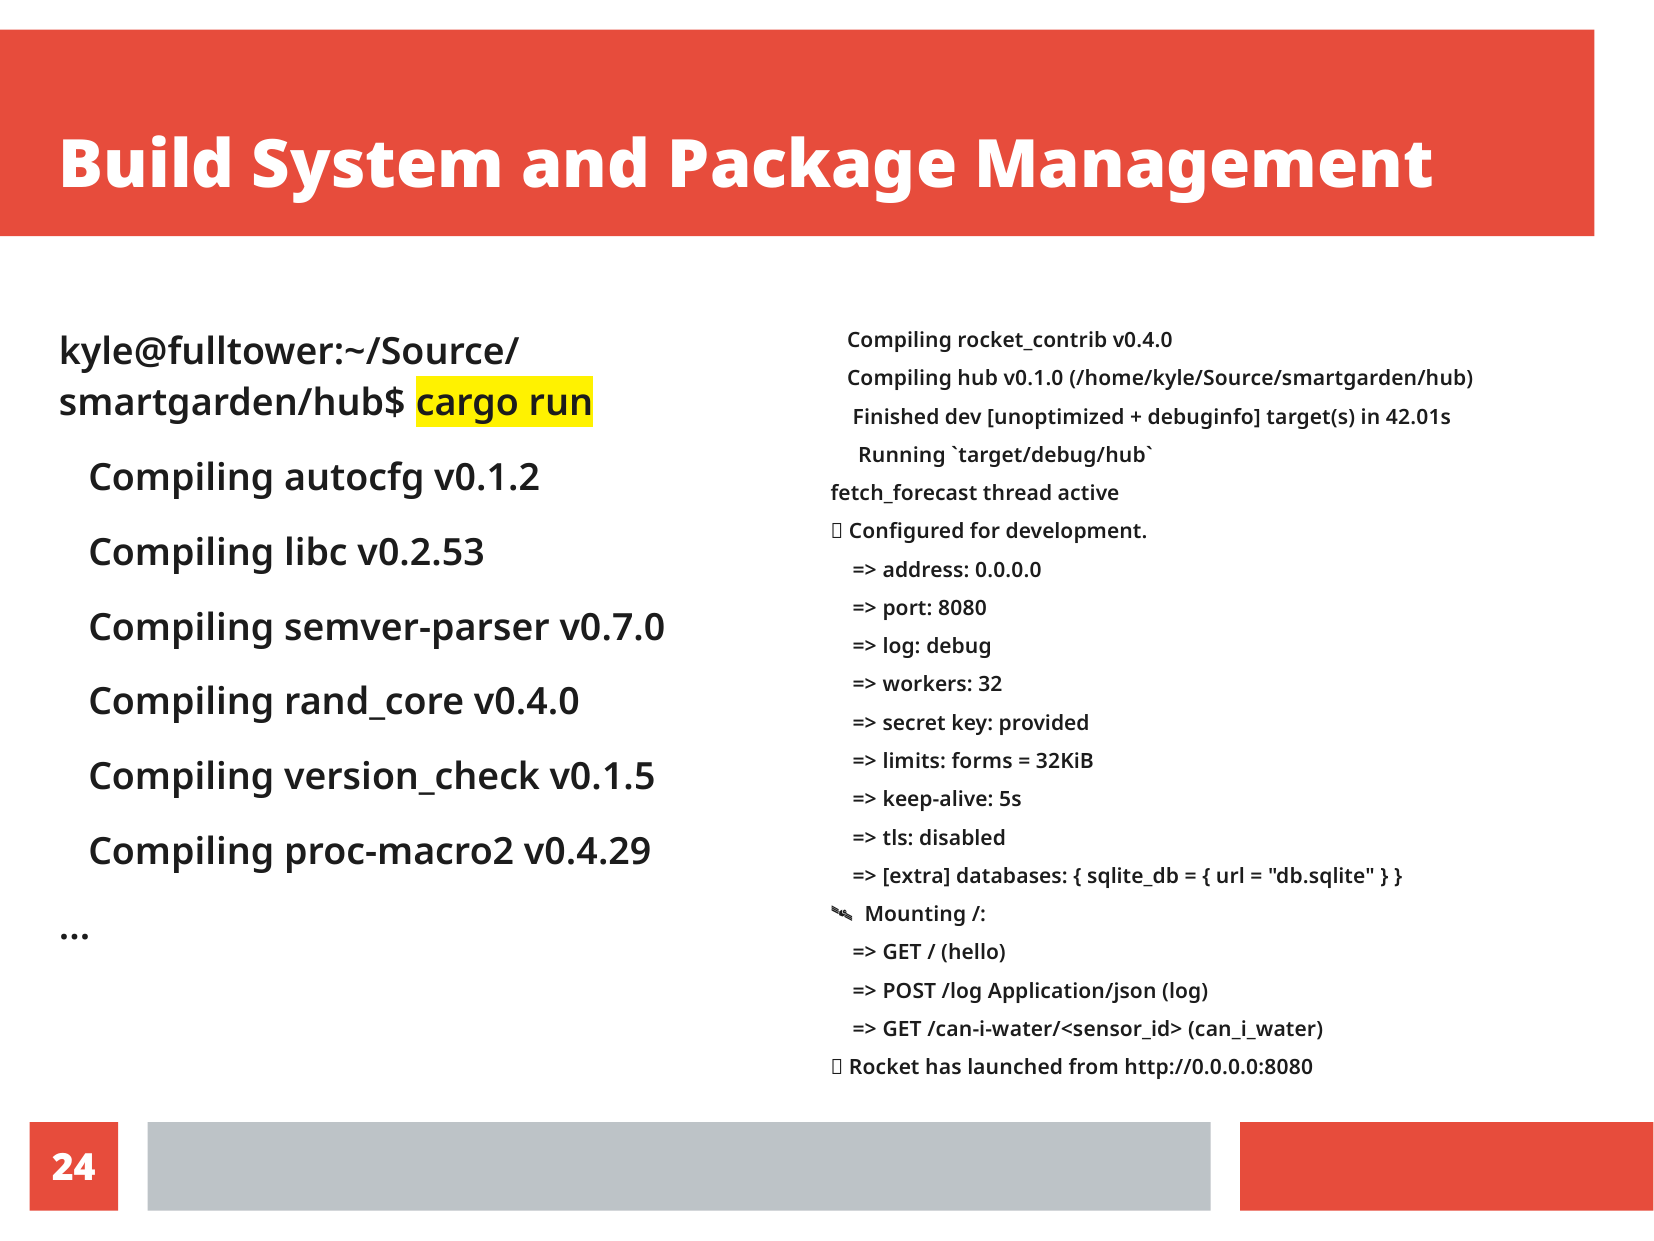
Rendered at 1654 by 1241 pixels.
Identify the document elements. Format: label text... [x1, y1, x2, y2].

list Compiling rocket_contrib v0.4.0 Compiling hub v0.1.0 (/home/kyle/Source/smartgarden/hub) Finished dev [unoptimized + debuginfo] target(s) in 42.01s Running `target/debug/hub` fetch_forecast thread active 🔧 Configured for development. => address: 0.0.0.0 => port: 8080 => log: debug => workers: 32 => secret key: provided => limits: forms = 32KiB => keep-alive: 5s => tls: disabled => [extra] databases: { sqlite_db = { url = "db.sqlite" } } 🛰 Mounting /: => GET / (hello) => POST /log Application/json (log) => GET /can-i-water/<sensor_id> (can_i_water) 🚀 Rocket has launched from http://0.0.0.0:8080 [830, 324, 1566, 1093]
title Build System and Package Management [59, 59, 1595, 207]
list kyle@fulltower:~/Source/smartgarden/hub$ cargo run Compiling autocfg v0.1.2 Compiling libc v0.2.53 Compiling semver-parser v0.7.0 Compiling rand_core v0.4.0 Compiling version_check v0.1.5 Compiling proc-macro2 v0.4.29 ... [59, 324, 794, 1093]
